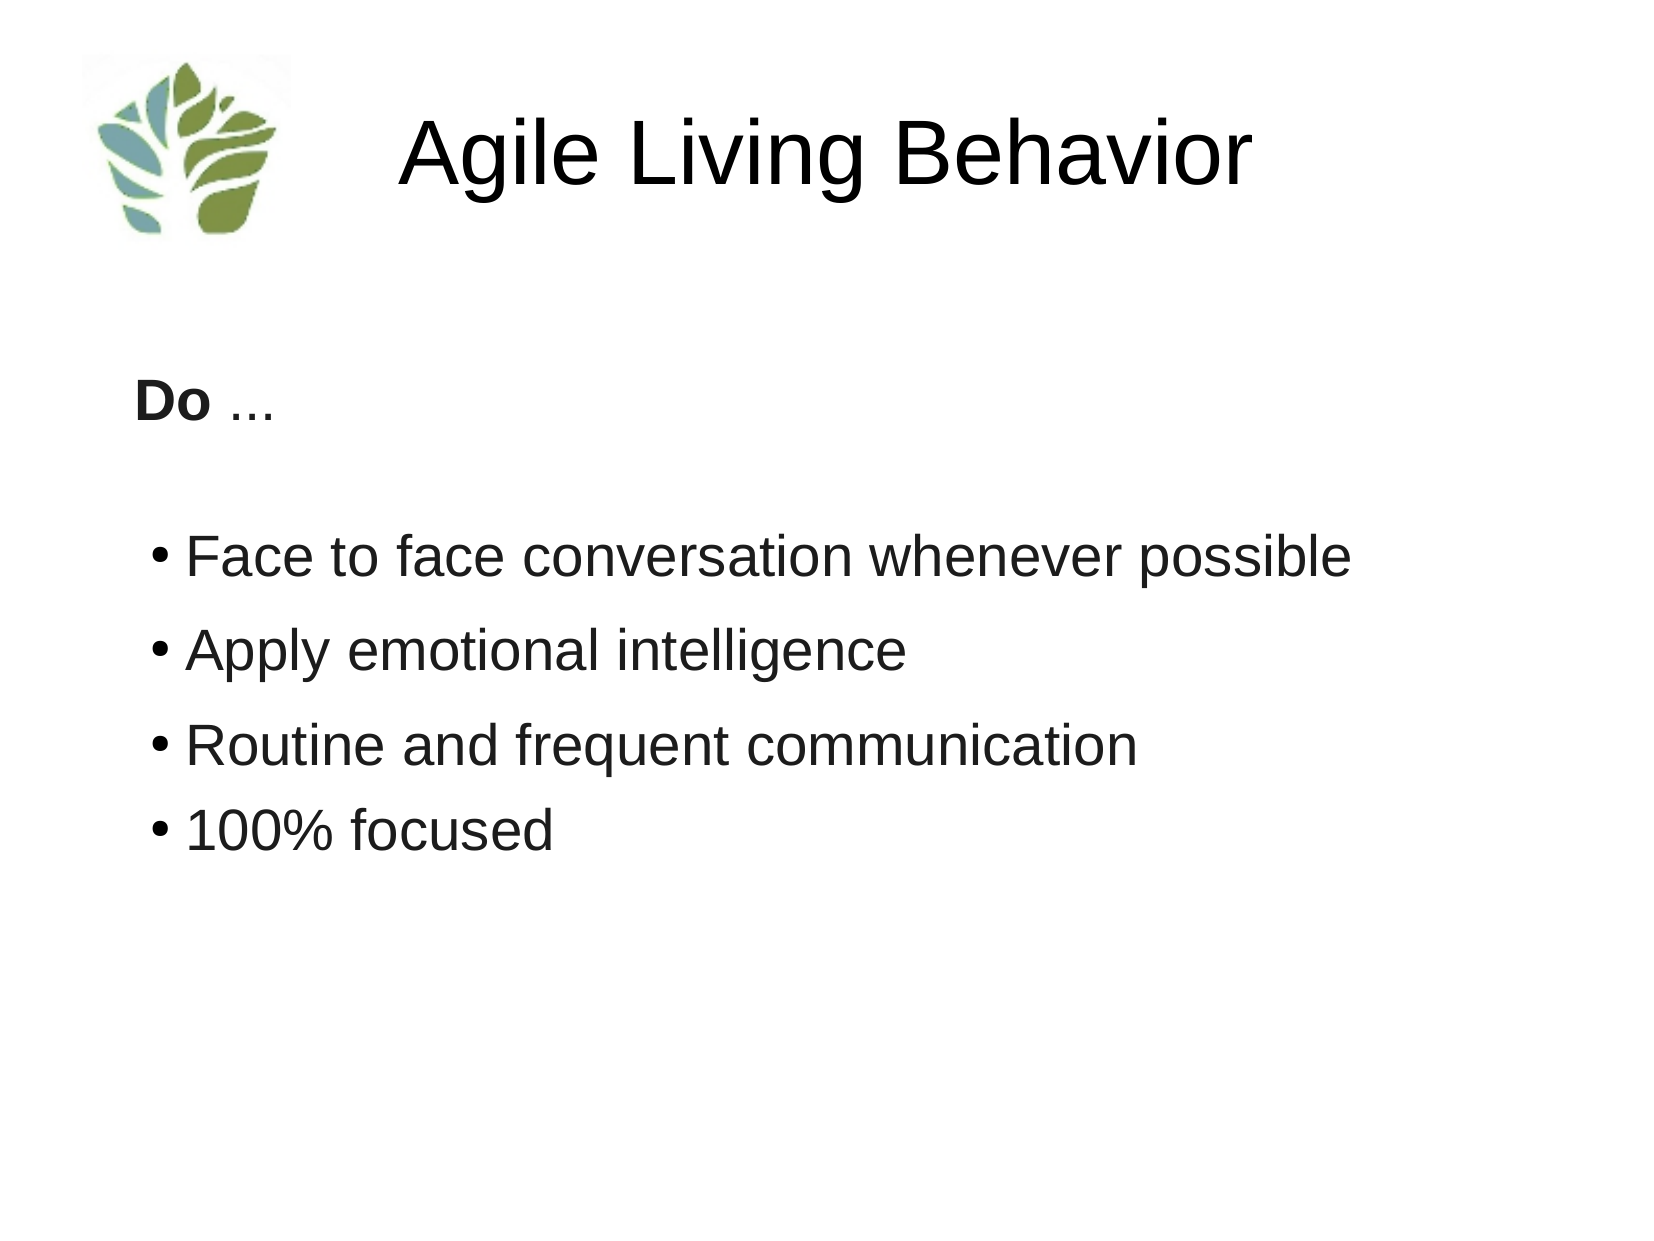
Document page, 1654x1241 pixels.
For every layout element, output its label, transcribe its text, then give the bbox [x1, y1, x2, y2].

text_box Apply emotional intelligence [135, 610, 1516, 691]
text_box Routine and frequent communication [135, 705, 1516, 785]
title Agile Living Behavior [291, 49, 1571, 257]
text_box Do ... [120, 360, 1516, 442]
text_box Face to face conversation whenever possible [135, 516, 1516, 596]
text_box 100% focused [135, 790, 1516, 871]
picture [82, 49, 291, 258]
